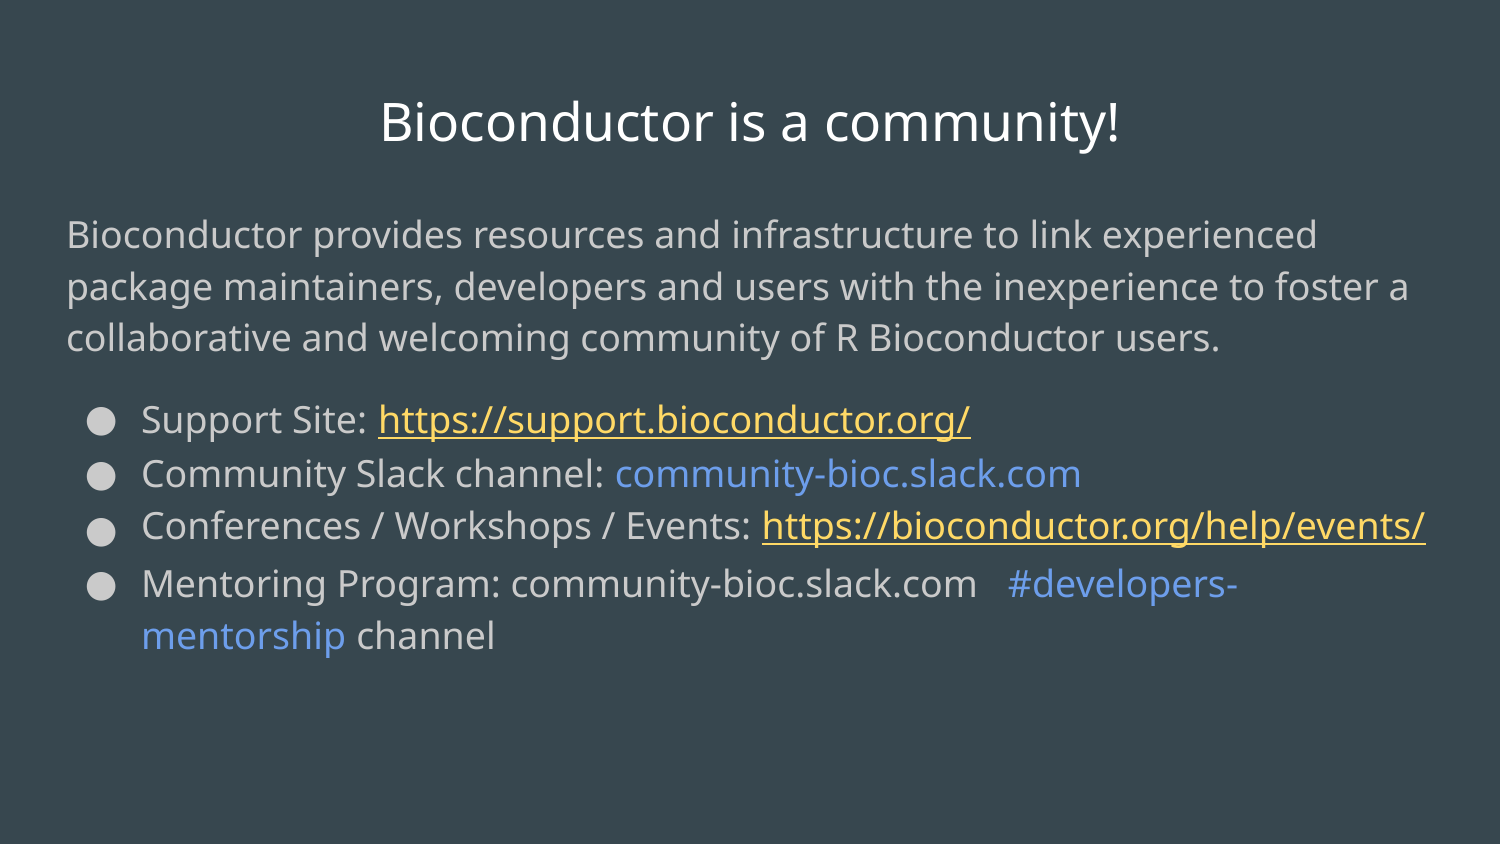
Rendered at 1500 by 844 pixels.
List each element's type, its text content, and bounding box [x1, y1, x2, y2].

title Bioconductor is a community! [51, 72, 1449, 167]
list Bioconductor provides resources and infrastructure to link experienced package maintainers, developers and users with the inexperience to foster a collaborative and welcoming community of R Bioconductor users. Support Site: https://support.bioconductor.org/ Community Slack channel: community-bioc.slack.com Conferences / Workshops / Events: https://bioconductor.org/help/events/ Mentoring Program: community-bioc.slack.com #developers-mentorship channel [51, 189, 1449, 750]
